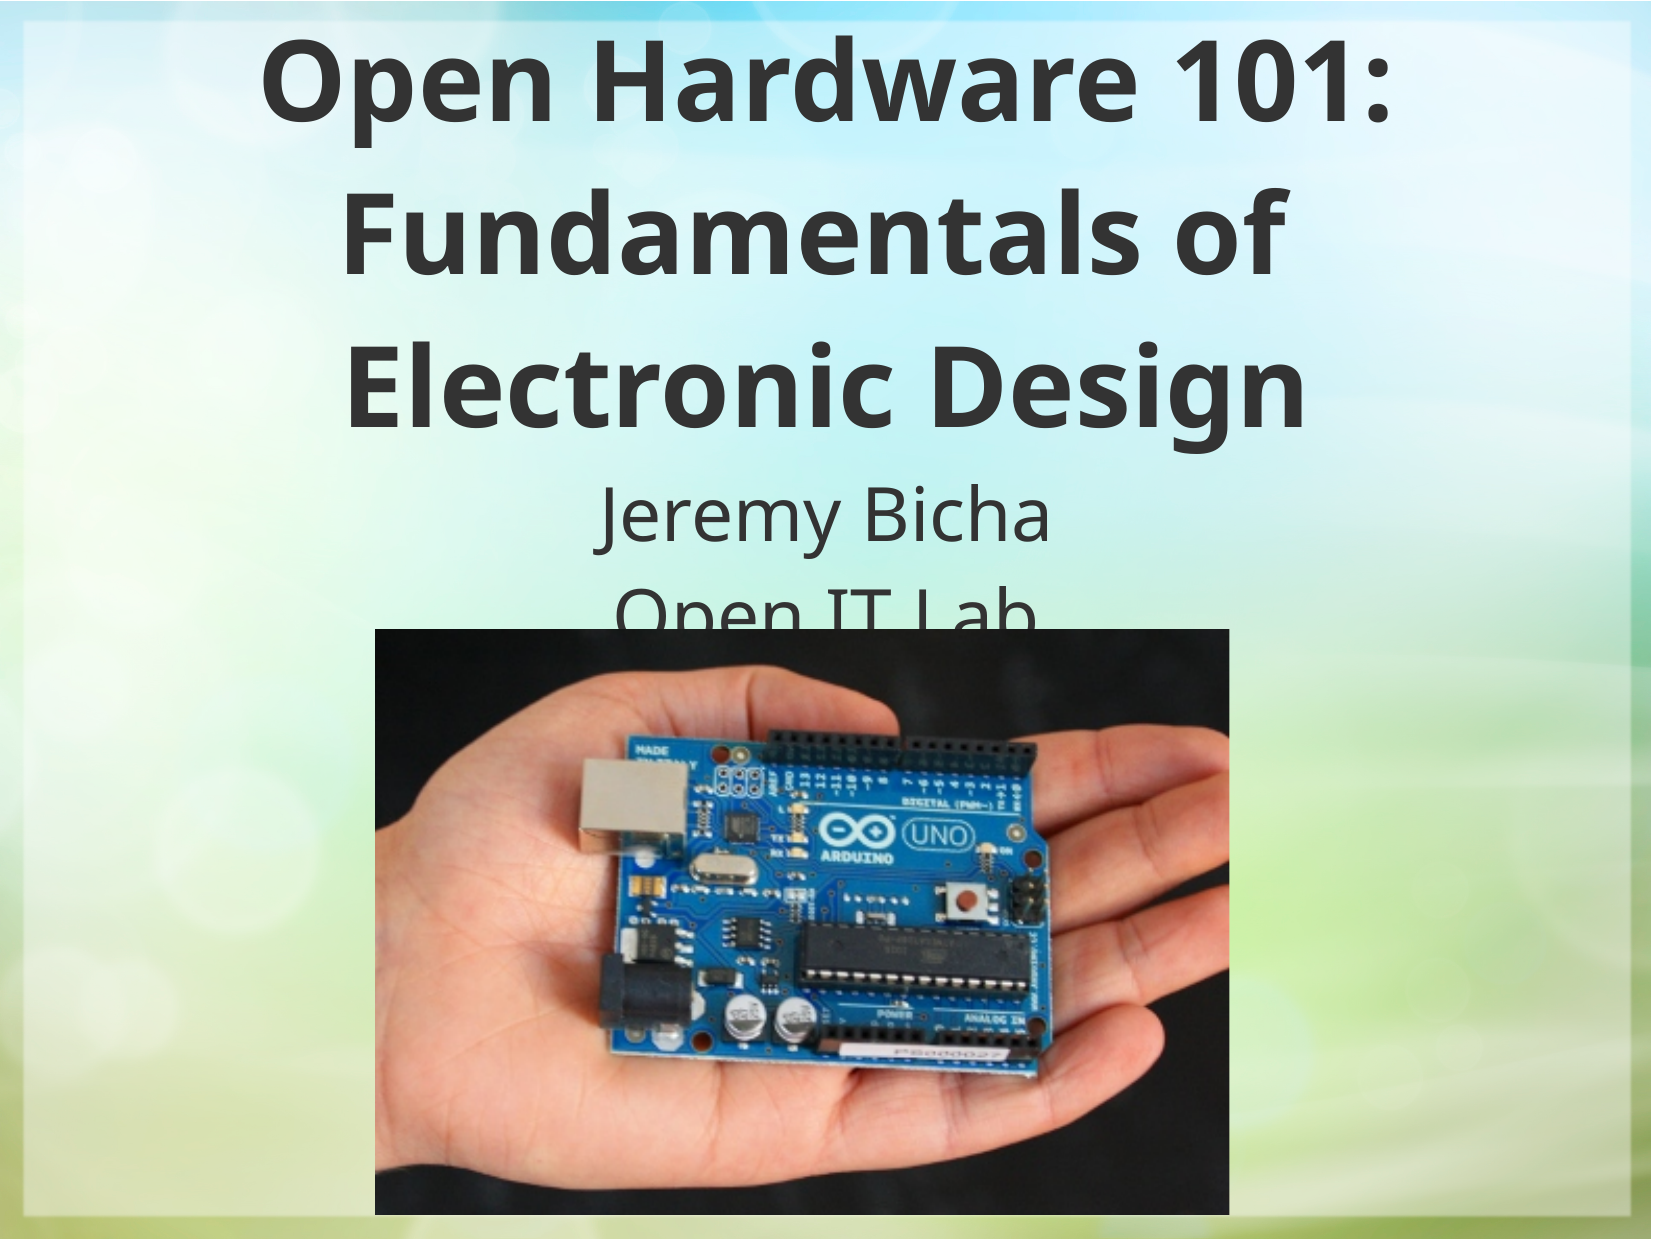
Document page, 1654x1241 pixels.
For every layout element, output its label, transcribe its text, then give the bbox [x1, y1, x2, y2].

picture [0, 1, 1651, 1239]
subtitle Open Hardware 101: Fundamentals of Electronic Design Jeremy Bicha Open IT Lab [82, 59, 1571, 1200]
